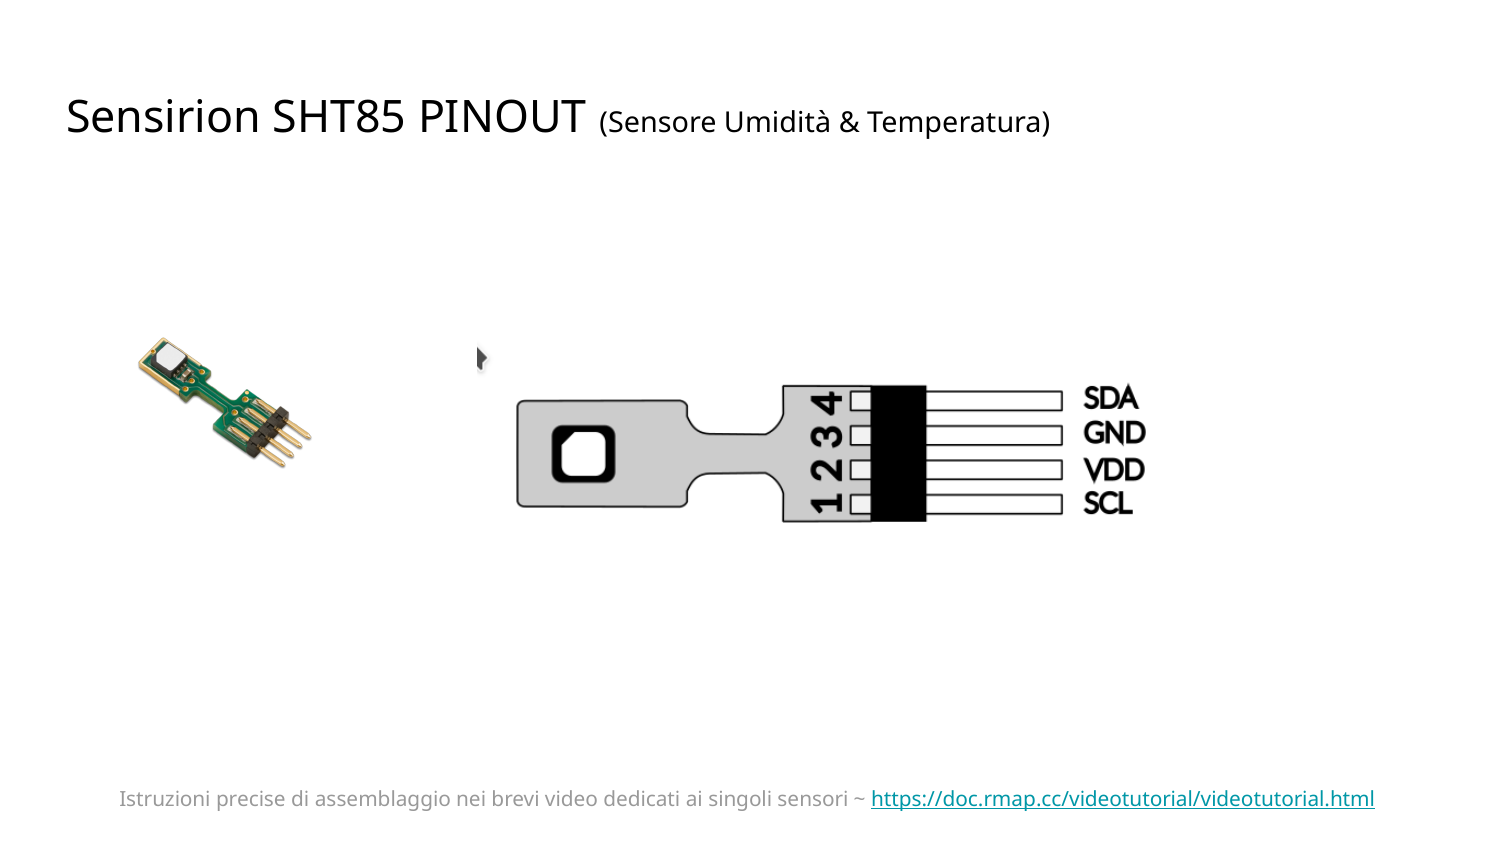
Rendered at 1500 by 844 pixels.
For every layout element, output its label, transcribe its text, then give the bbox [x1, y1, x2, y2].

title Sensirion SHT85 PINOUT (Sensore Umidità & Temperatura) [51, 72, 1100, 167]
picture [22, 273, 427, 537]
text_box Istruzioni precise di assemblaggio nei brevi video dedicati ai singoli sensori ~ https://doc.rmap.cc/videotutorial/videotutorial.html [0, 770, 1500, 829]
picture [477, 340, 1194, 581]
